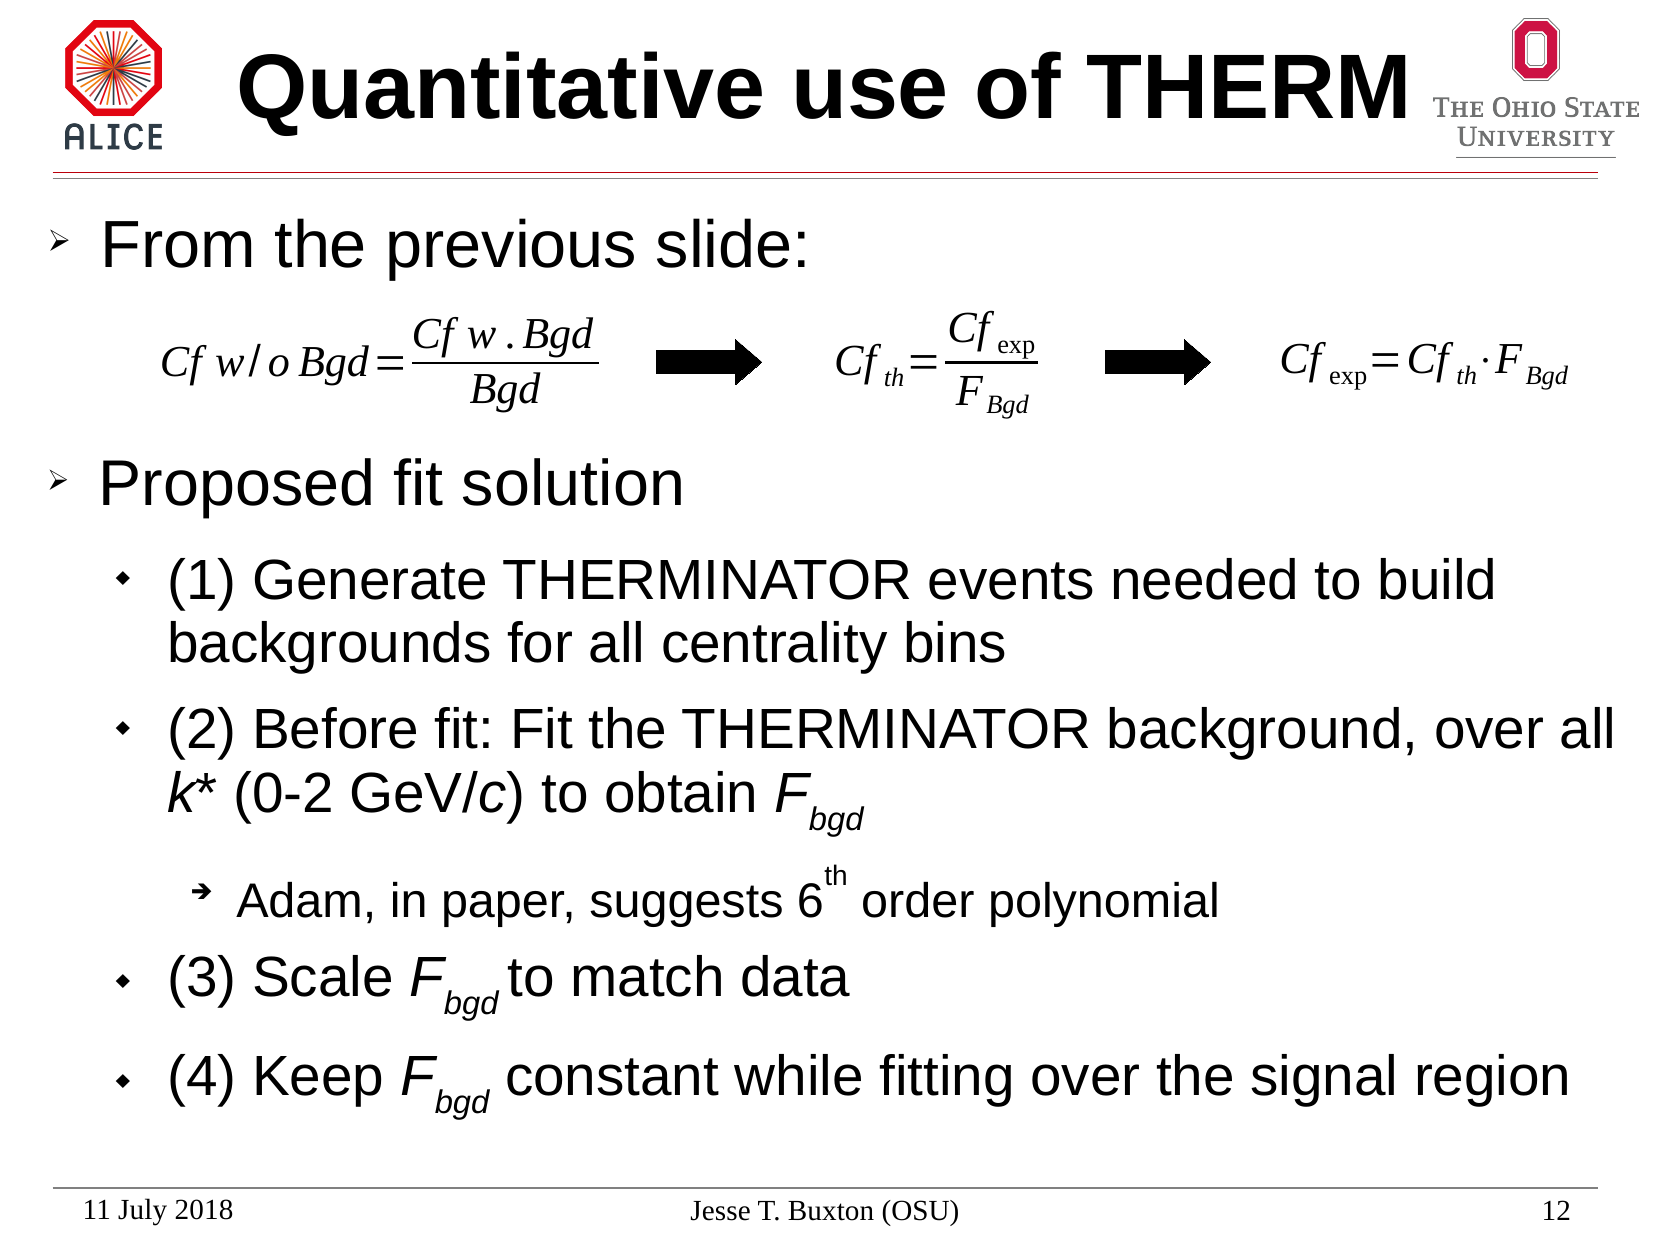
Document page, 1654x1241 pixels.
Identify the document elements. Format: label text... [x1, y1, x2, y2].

text_box [656, 339, 762, 385]
chart [1268, 334, 1581, 390]
title Quantitative use of THERM [137, 1, 1513, 172]
picture [65, 20, 137, 150]
text_box [1105, 339, 1211, 385]
chart [822, 303, 1051, 421]
list Proposed fit solution (1) Generate THERMINATOR events needed to build backgrounds for all centrality bins (2) Before fit: Fit the THERMINATOR background, over all k* (0-2 GeV/c) to obtain Fbgd Adam, in paper, suggests 6th order polynomial (3) Scale Fbgd to match data (4) Keep Fbgd constant while fitting over the signal region [30, 447, 1621, 1176]
chart [148, 309, 611, 415]
picture [1513, 5, 1642, 171]
list From the previous slide: [30, 207, 1606, 447]
